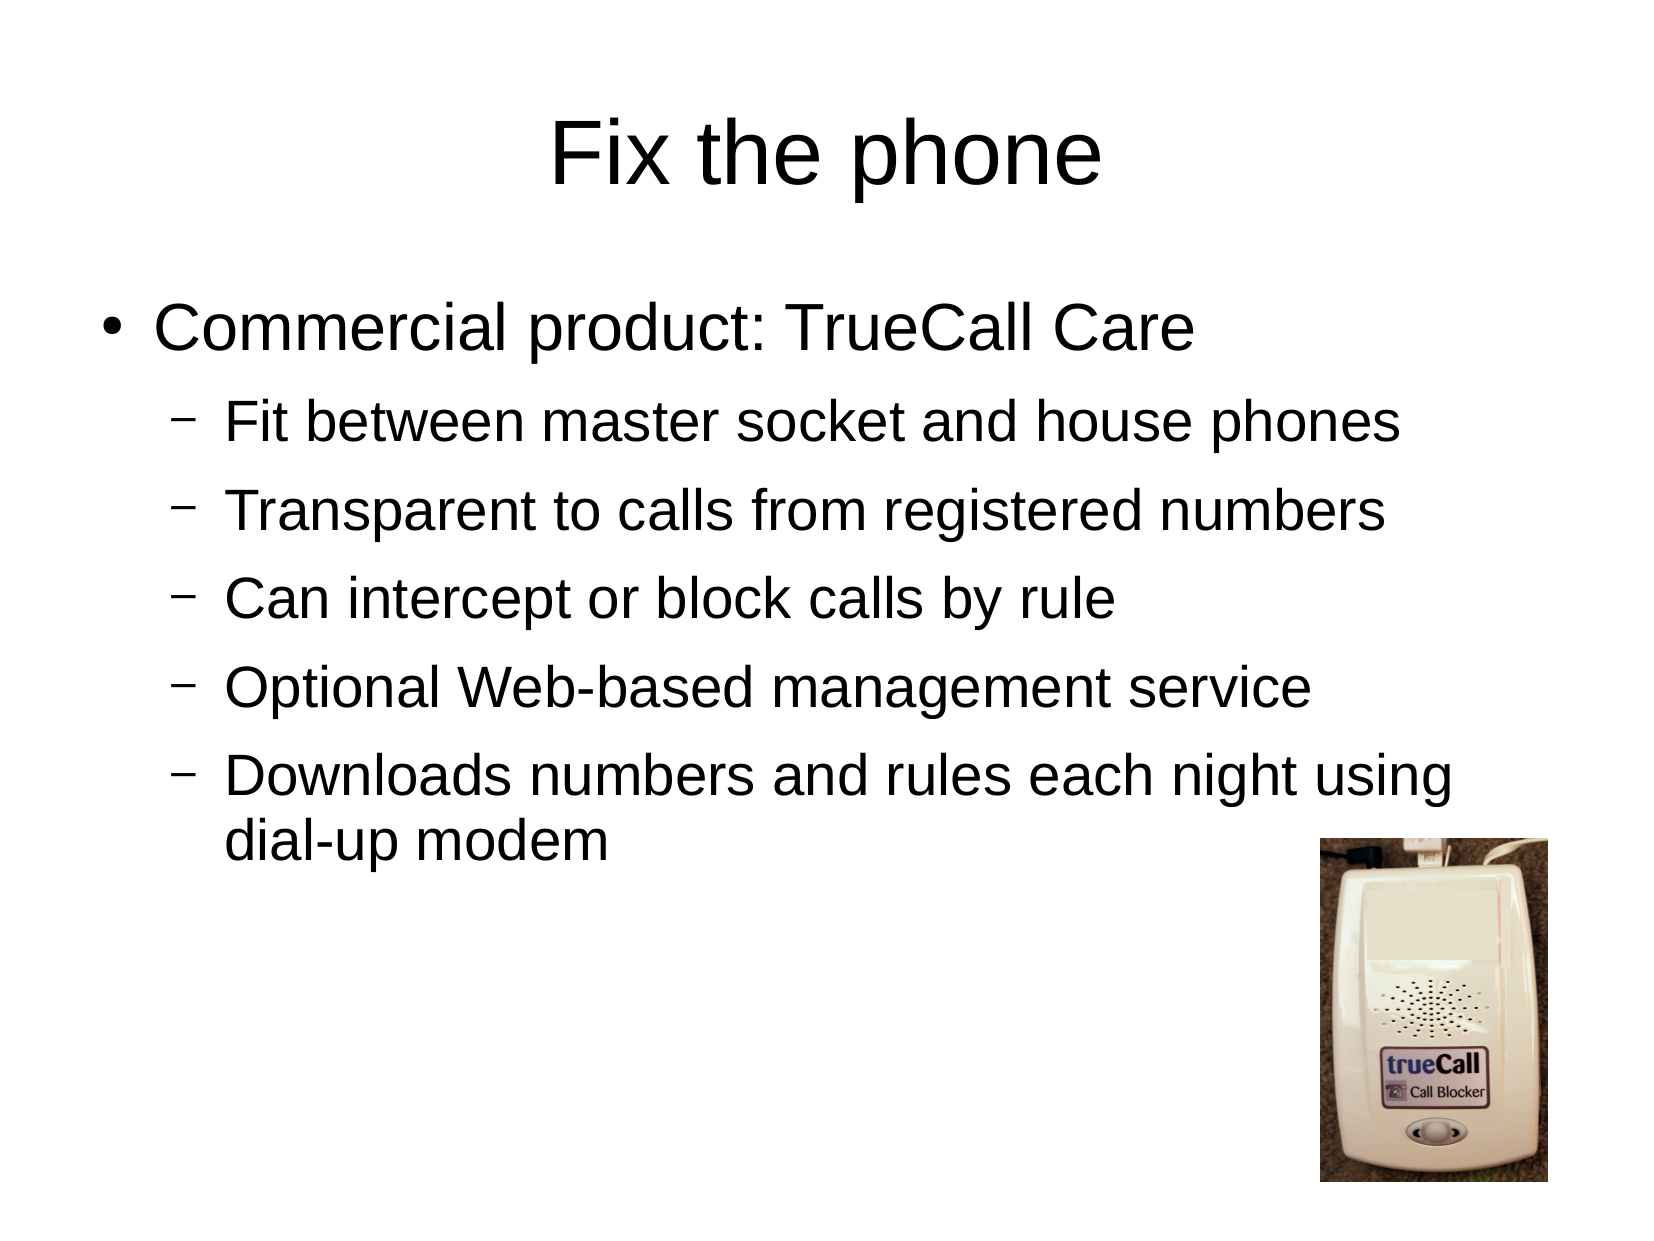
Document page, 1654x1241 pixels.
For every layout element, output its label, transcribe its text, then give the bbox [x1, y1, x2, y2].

picture [1320, 838, 1548, 1182]
title Fix the phone [82, 49, 1571, 257]
list Commercial product: TrueCall Care Fit between master socket and house phones Transparent to calls from registered numbers Can intercept or block calls by rule Optional Web-based management service Downloads numbers and rules each night using dial-up modem [82, 290, 1571, 1010]
